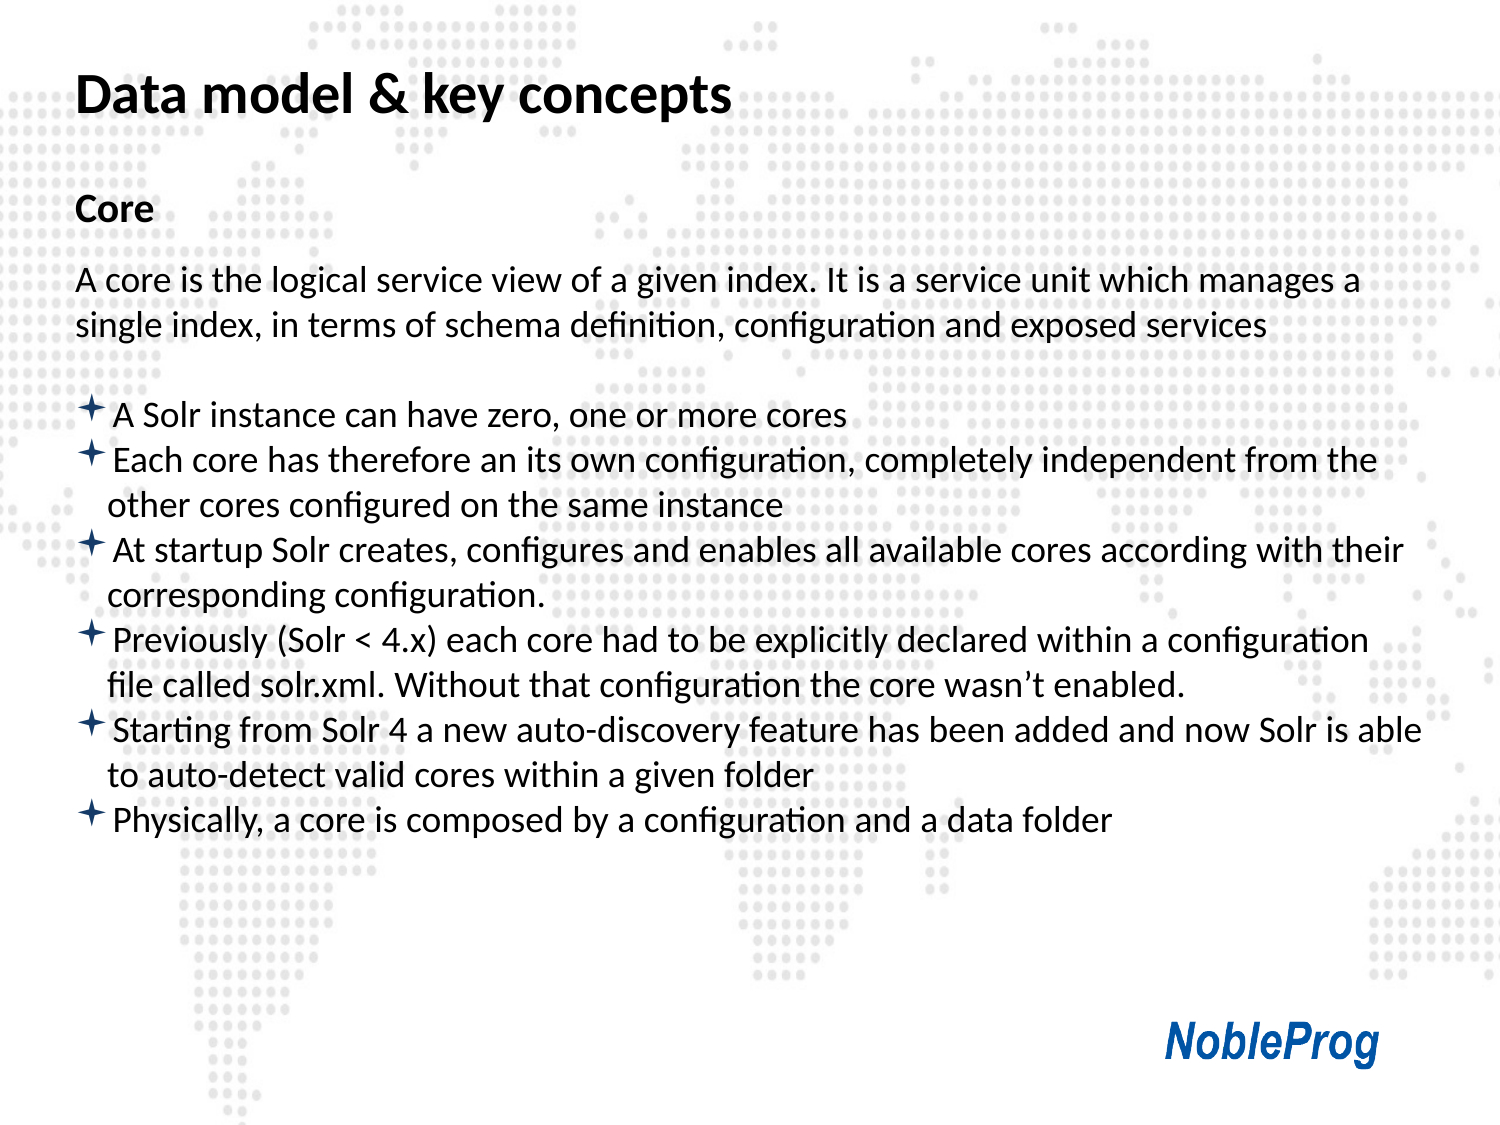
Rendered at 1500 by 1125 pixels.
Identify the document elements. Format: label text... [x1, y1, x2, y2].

text_box Core [75, 180, 1425, 255]
picture [0, 0, 1500, 1125]
text_box A core is the logical service view of a given index. It is a service unit which manages a single index, in terms of schema definition, configuration and exposed services A Solr instance can have zero, one or more cores Each core has therefore an its own configuration, completely independent from the other cores configured on the same instance At startup Solr creates, configures and enables all available cores according with their corresponding configuration. Previously (Solr < 4.x) each core had to be explicitly declared within a configuration file called solr.xml. Without that configuration the core wasn’t enabled. Starting from Solr 4 a new auto-discovery feature has been added and now Solr is able to auto-detect valid cores within a given folder Physically, a core is composed by a configuration and a data folder [75, 255, 1425, 993]
text_box Data model & key concepts [75, 55, 1425, 180]
